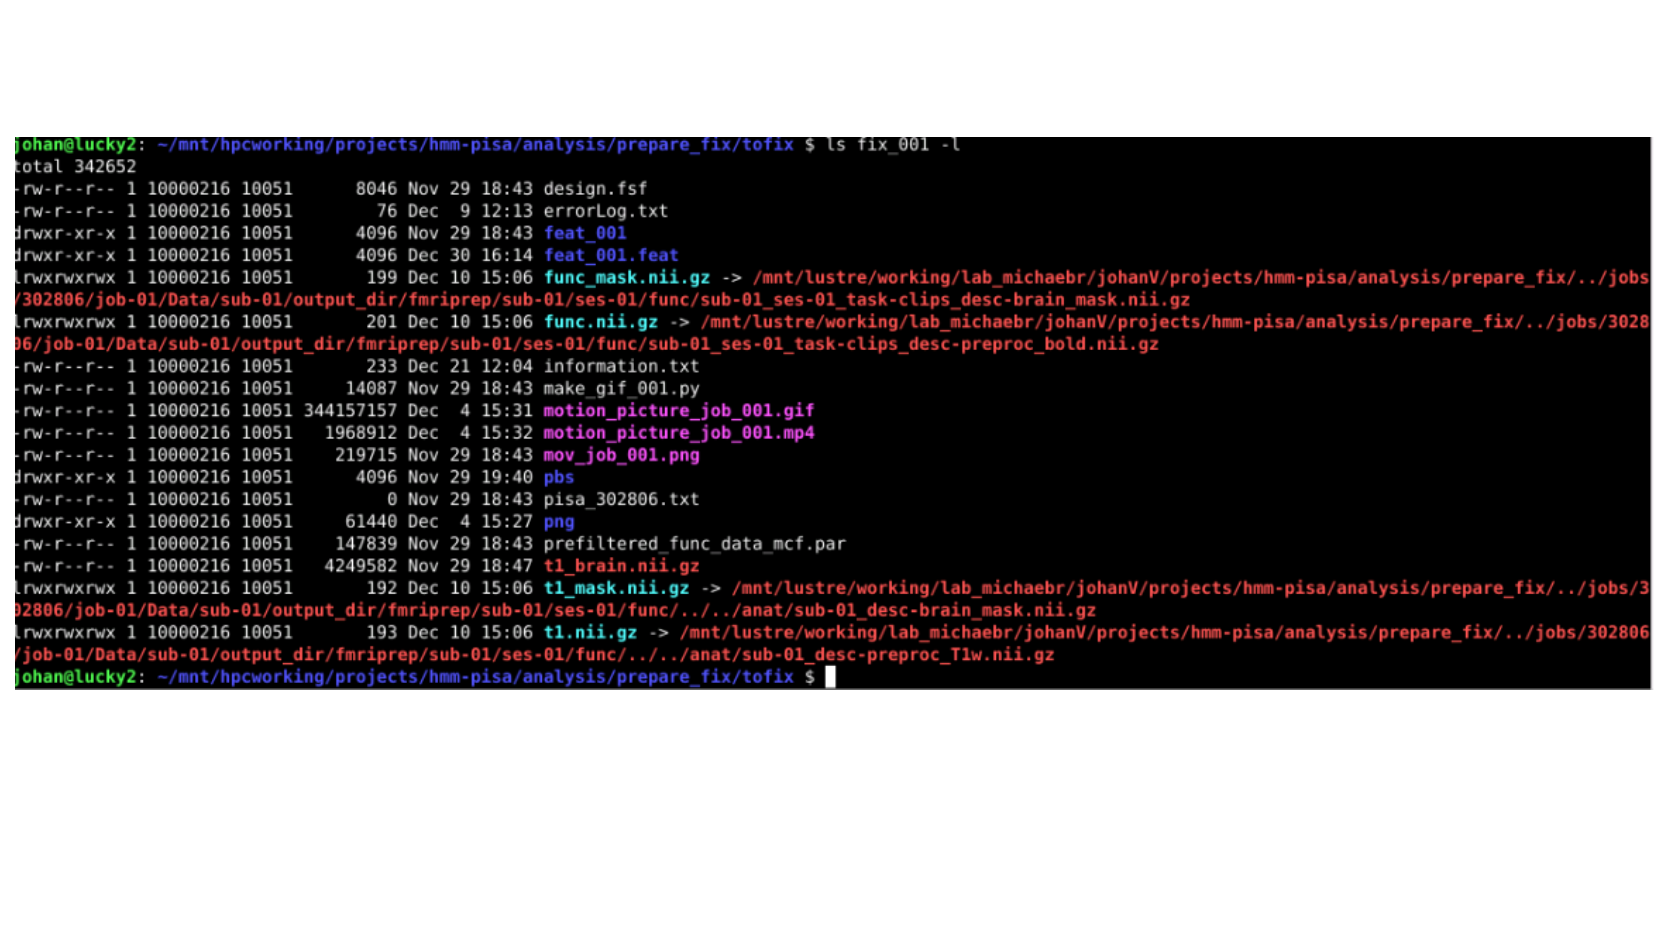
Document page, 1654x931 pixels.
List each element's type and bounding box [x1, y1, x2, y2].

picture [15, 137, 1654, 691]
